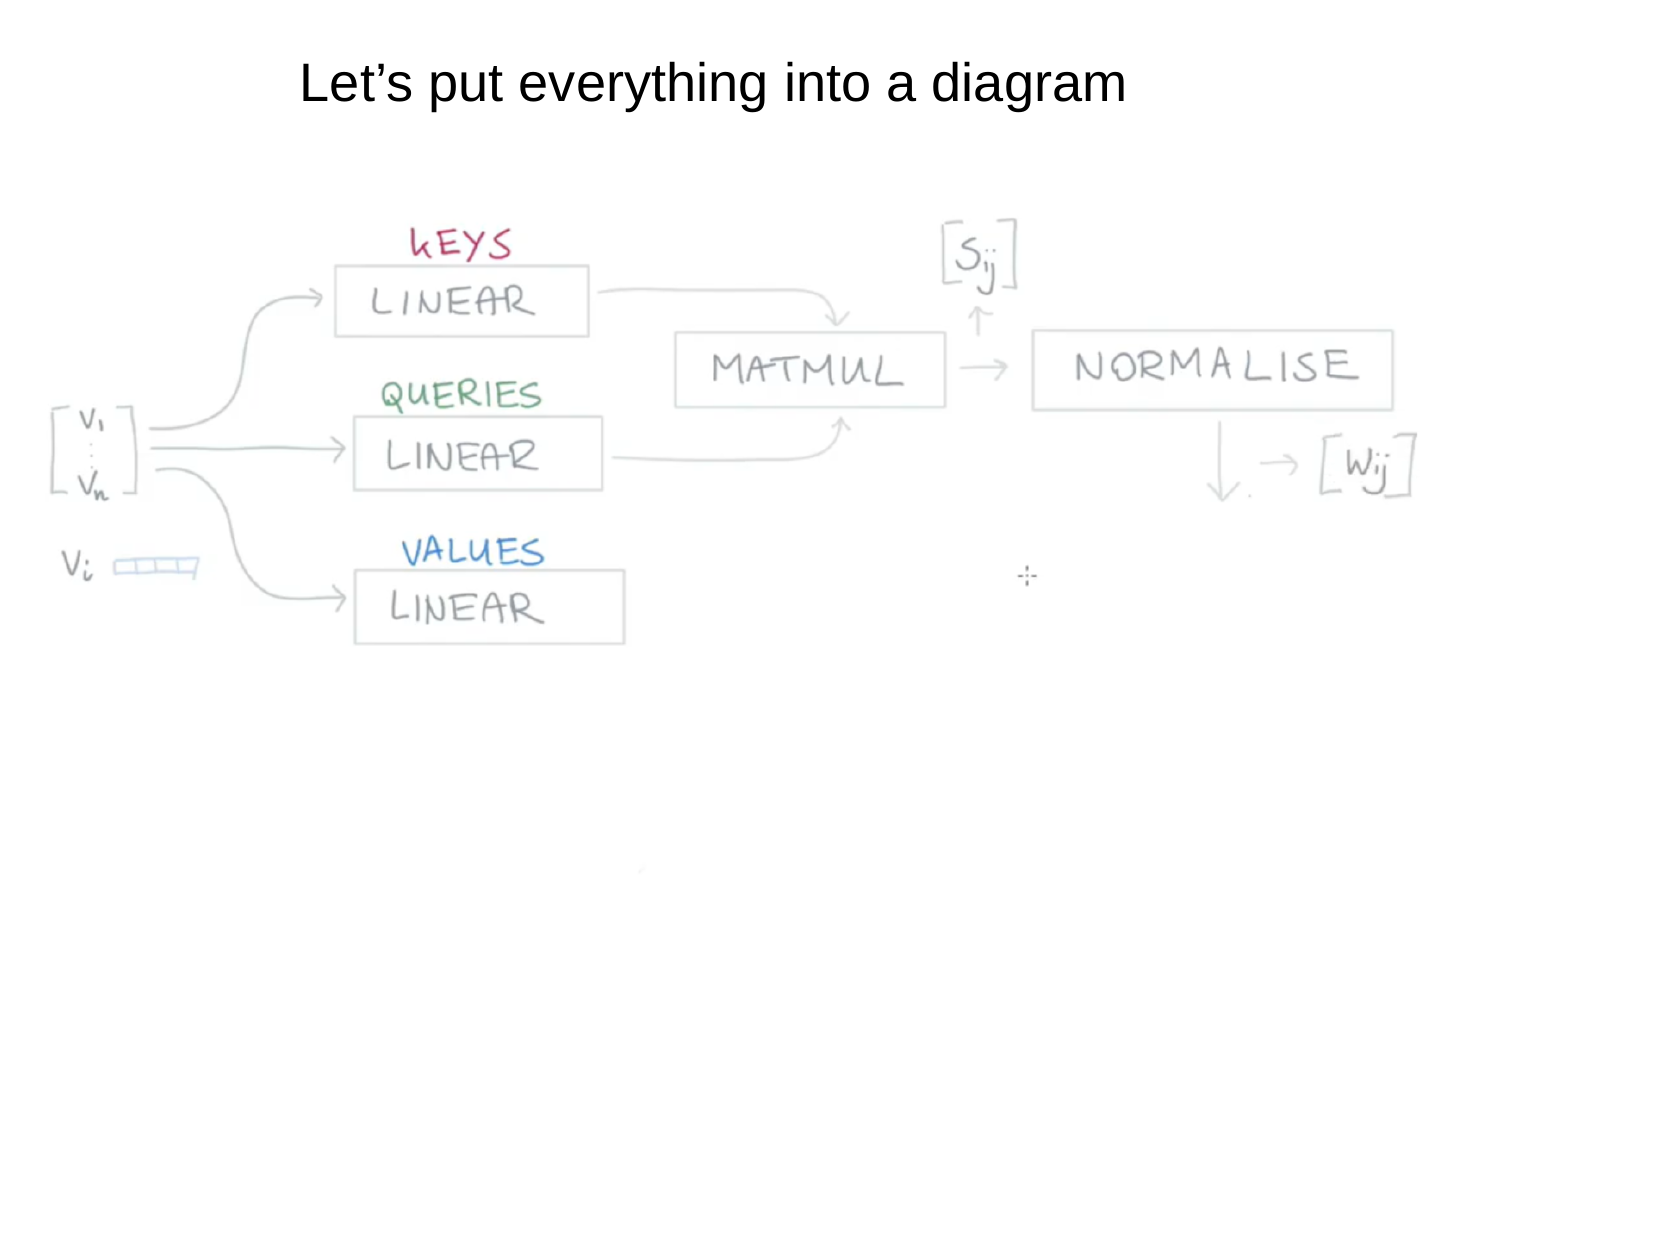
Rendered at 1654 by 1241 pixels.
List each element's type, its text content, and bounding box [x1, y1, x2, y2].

text_box Let’s put everything into a diagram [285, 45, 1531, 121]
picture [11, 150, 1654, 1081]
